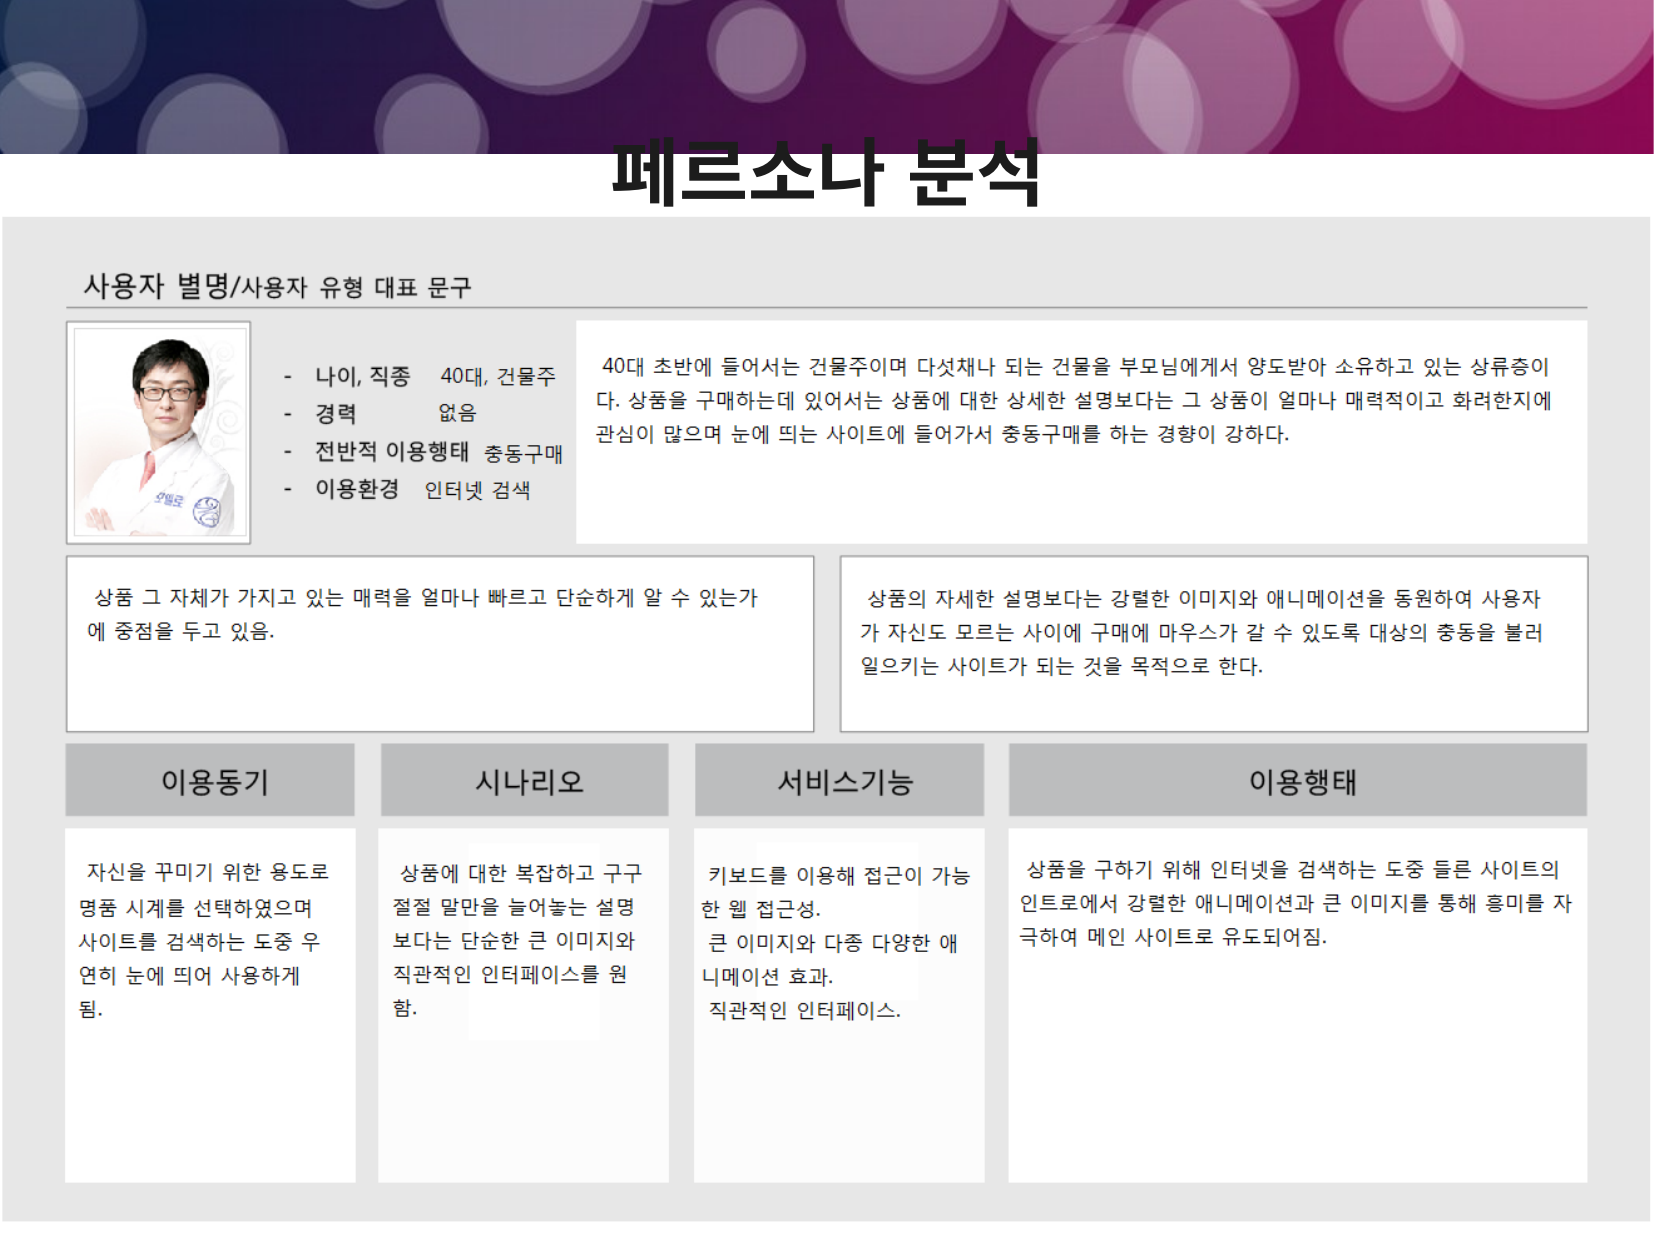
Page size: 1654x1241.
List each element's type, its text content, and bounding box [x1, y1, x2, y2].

picture [0, 212, 1654, 1229]
title 페르소나 분석 [94, 88, 1583, 212]
picture [0, 0, 1654, 154]
